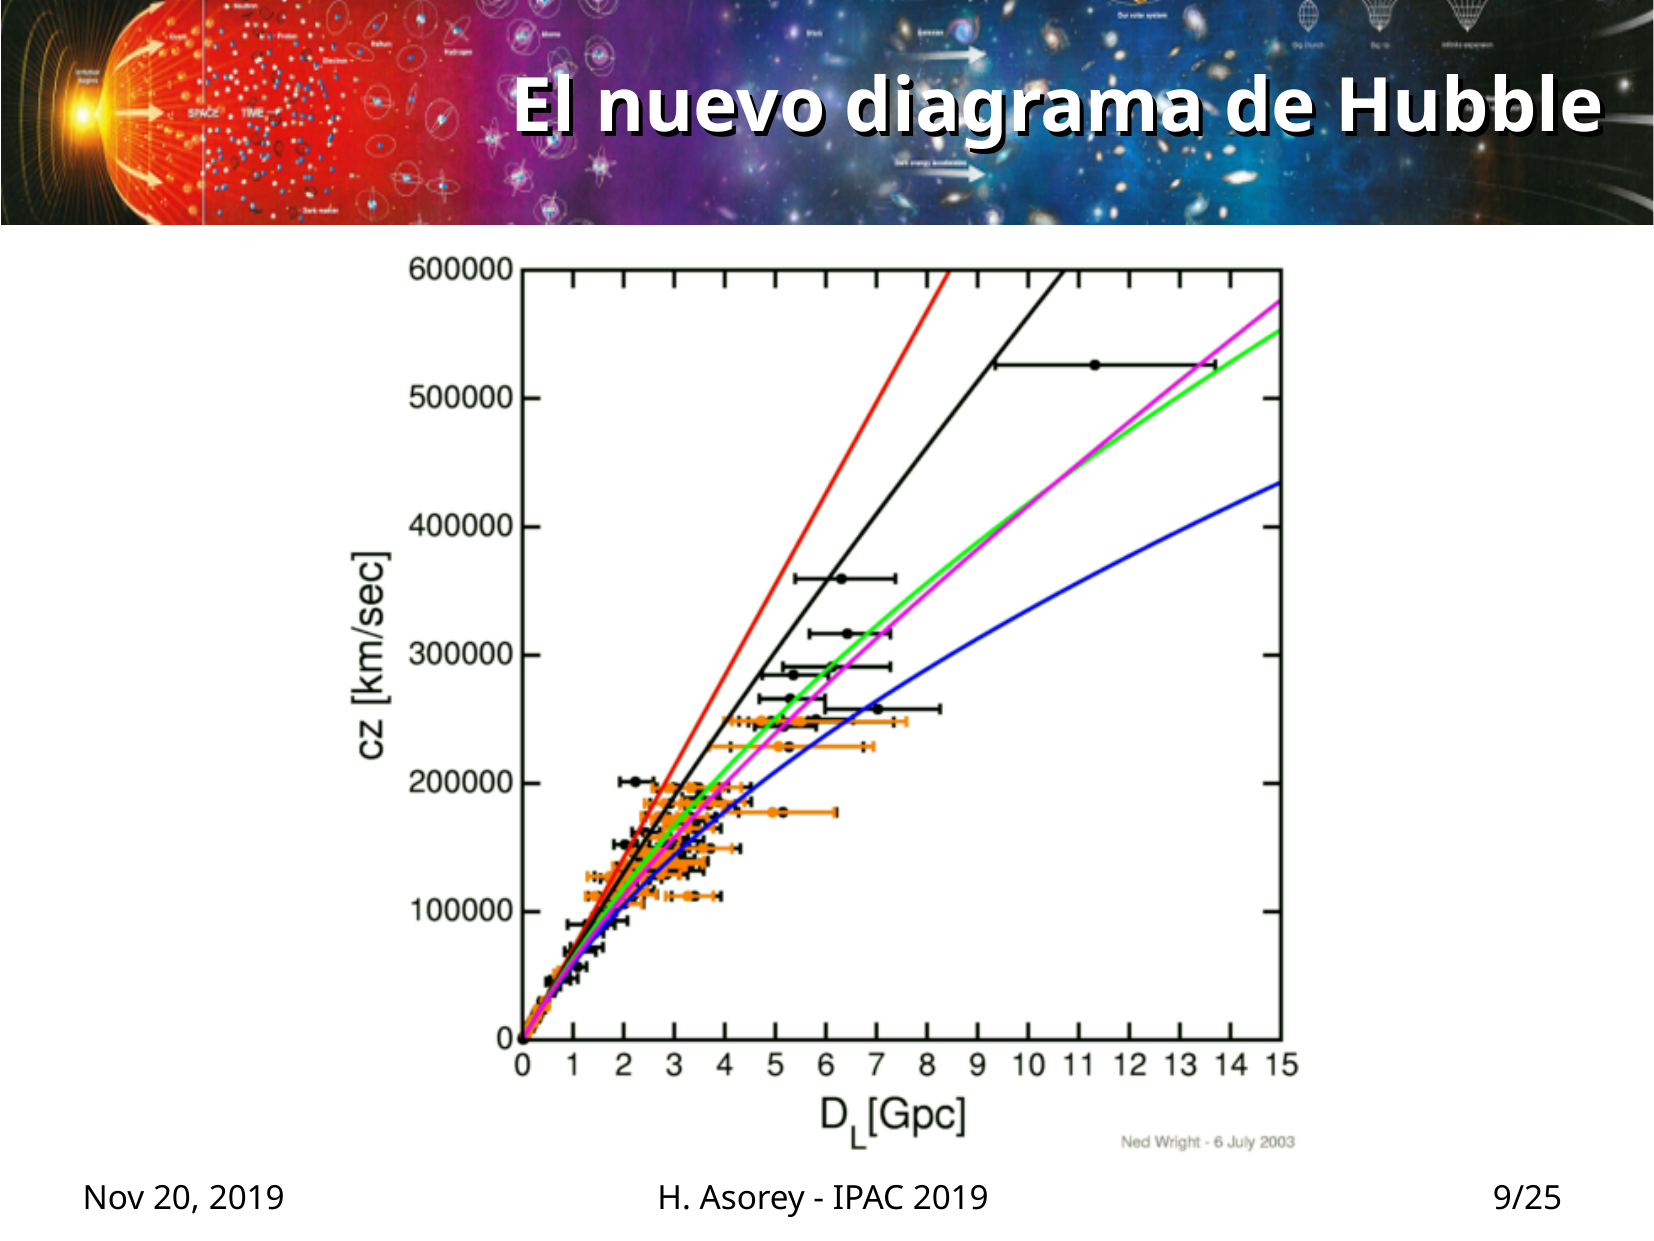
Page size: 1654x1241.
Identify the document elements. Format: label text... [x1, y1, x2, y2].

title El nuevo diagrama de Hubble [45, 15, 1606, 191]
picture [348, 254, 1302, 1156]
picture [1, 0, 1654, 225]
